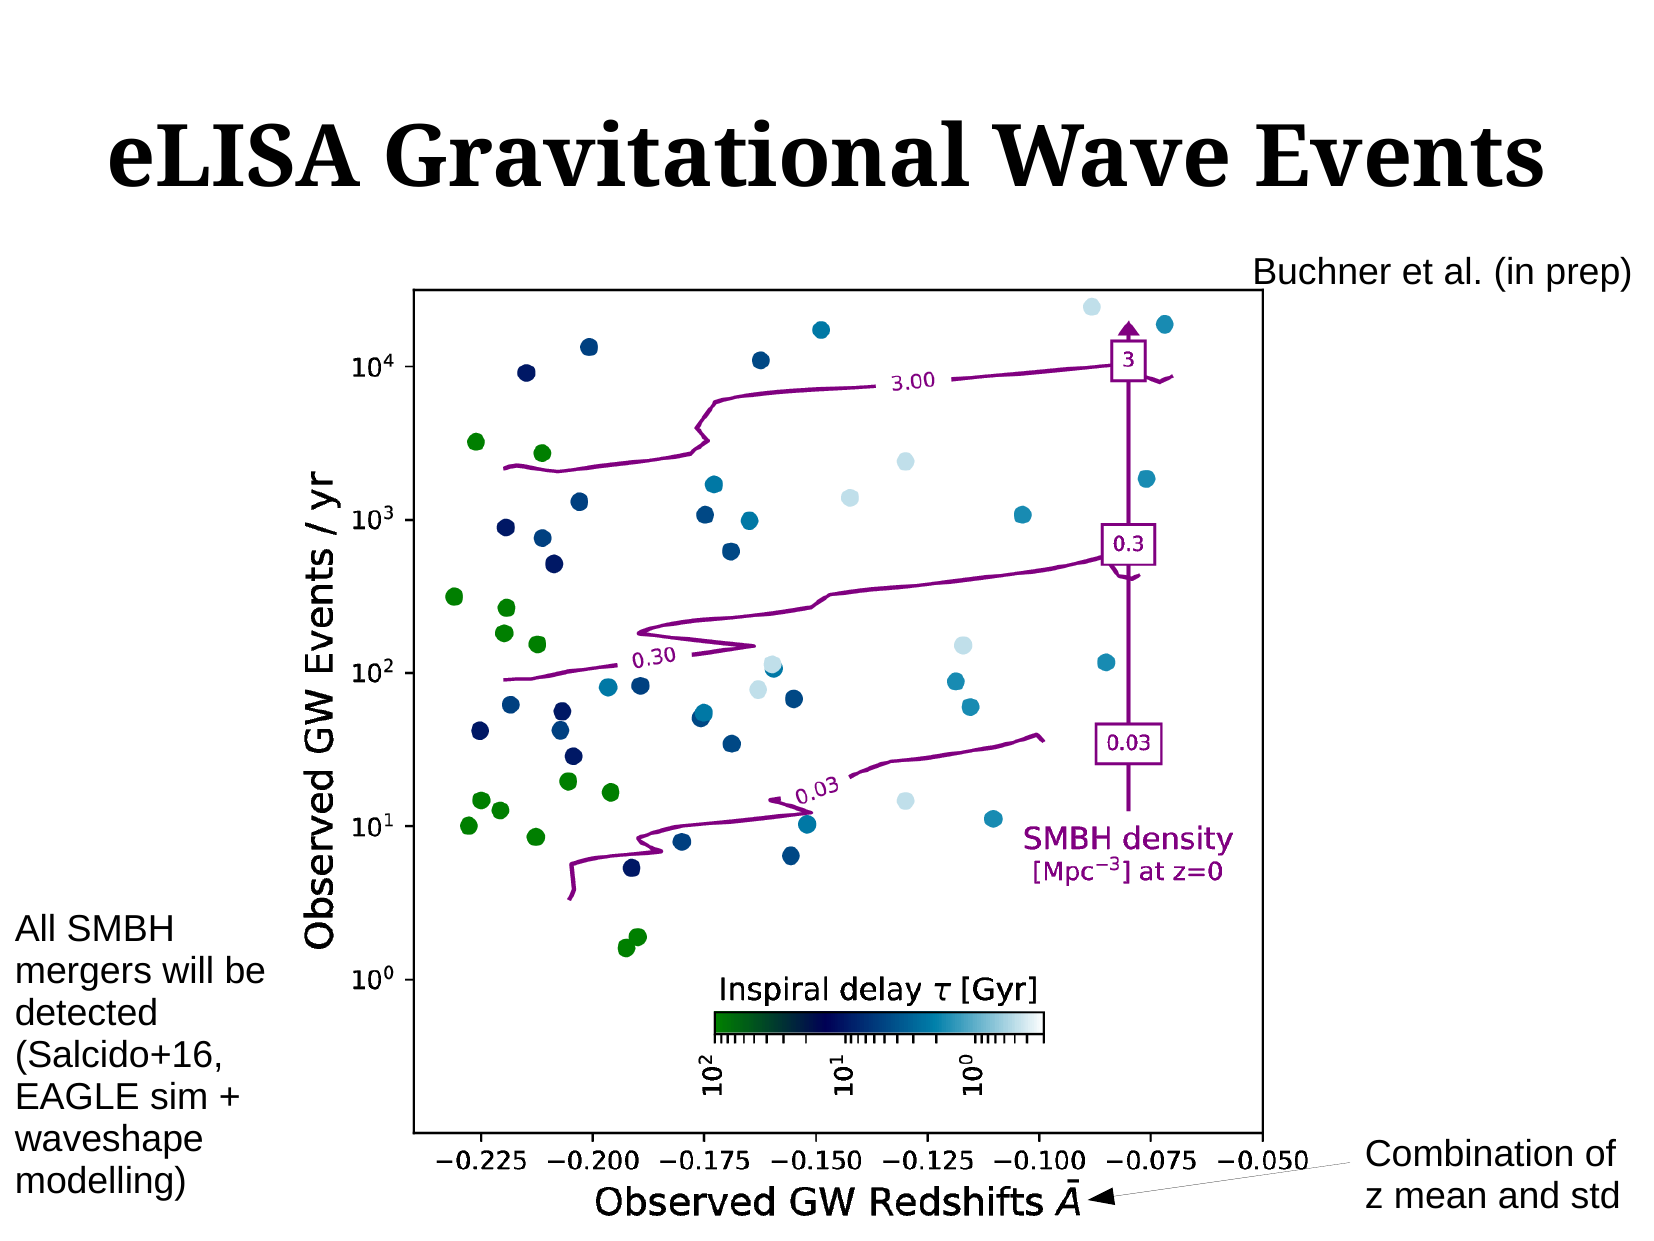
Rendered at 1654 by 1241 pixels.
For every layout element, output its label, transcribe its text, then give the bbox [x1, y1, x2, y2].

text_box All SMBH mergers will be detected (Salcido+16, EAGLE sim + waveshape modelling) [0, 900, 301, 1241]
picture [285, 262, 1327, 1241]
text_box Buchner et al. (in prep) [1237, 243, 1651, 301]
text_box Combination of z mean and std [1350, 1125, 1651, 1224]
title eLISA Gravitational Wave Events [82, 49, 1571, 257]
